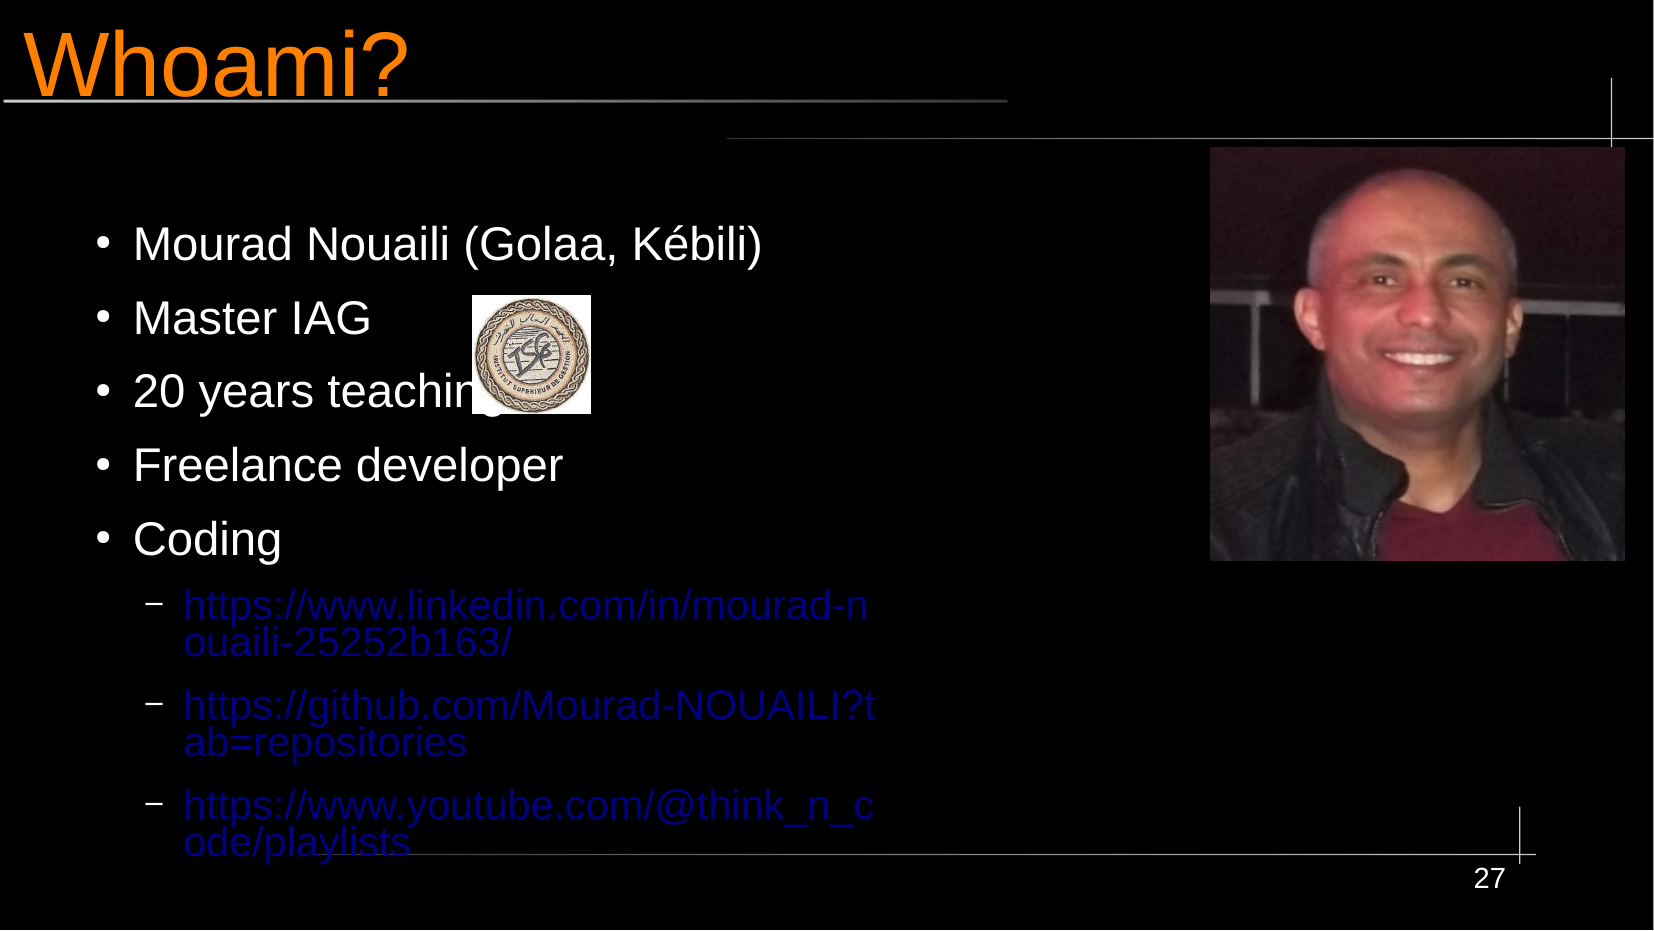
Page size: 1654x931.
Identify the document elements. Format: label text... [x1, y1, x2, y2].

title Whoami? [23, 11, 1589, 119]
picture [1210, 147, 1625, 562]
list Mourad Nouaili (Golaa, Kébili) Master IAG 20 years teaching Freelance developer Coding https://www.linkedin.com/in/mourad-nouaili-25252b163/ https://github.com/Mourad-NOUAILI?tab=repositories https://www.youtube.com/@think_n_code/playlists [82, 217, 886, 758]
picture [472, 295, 591, 414]
